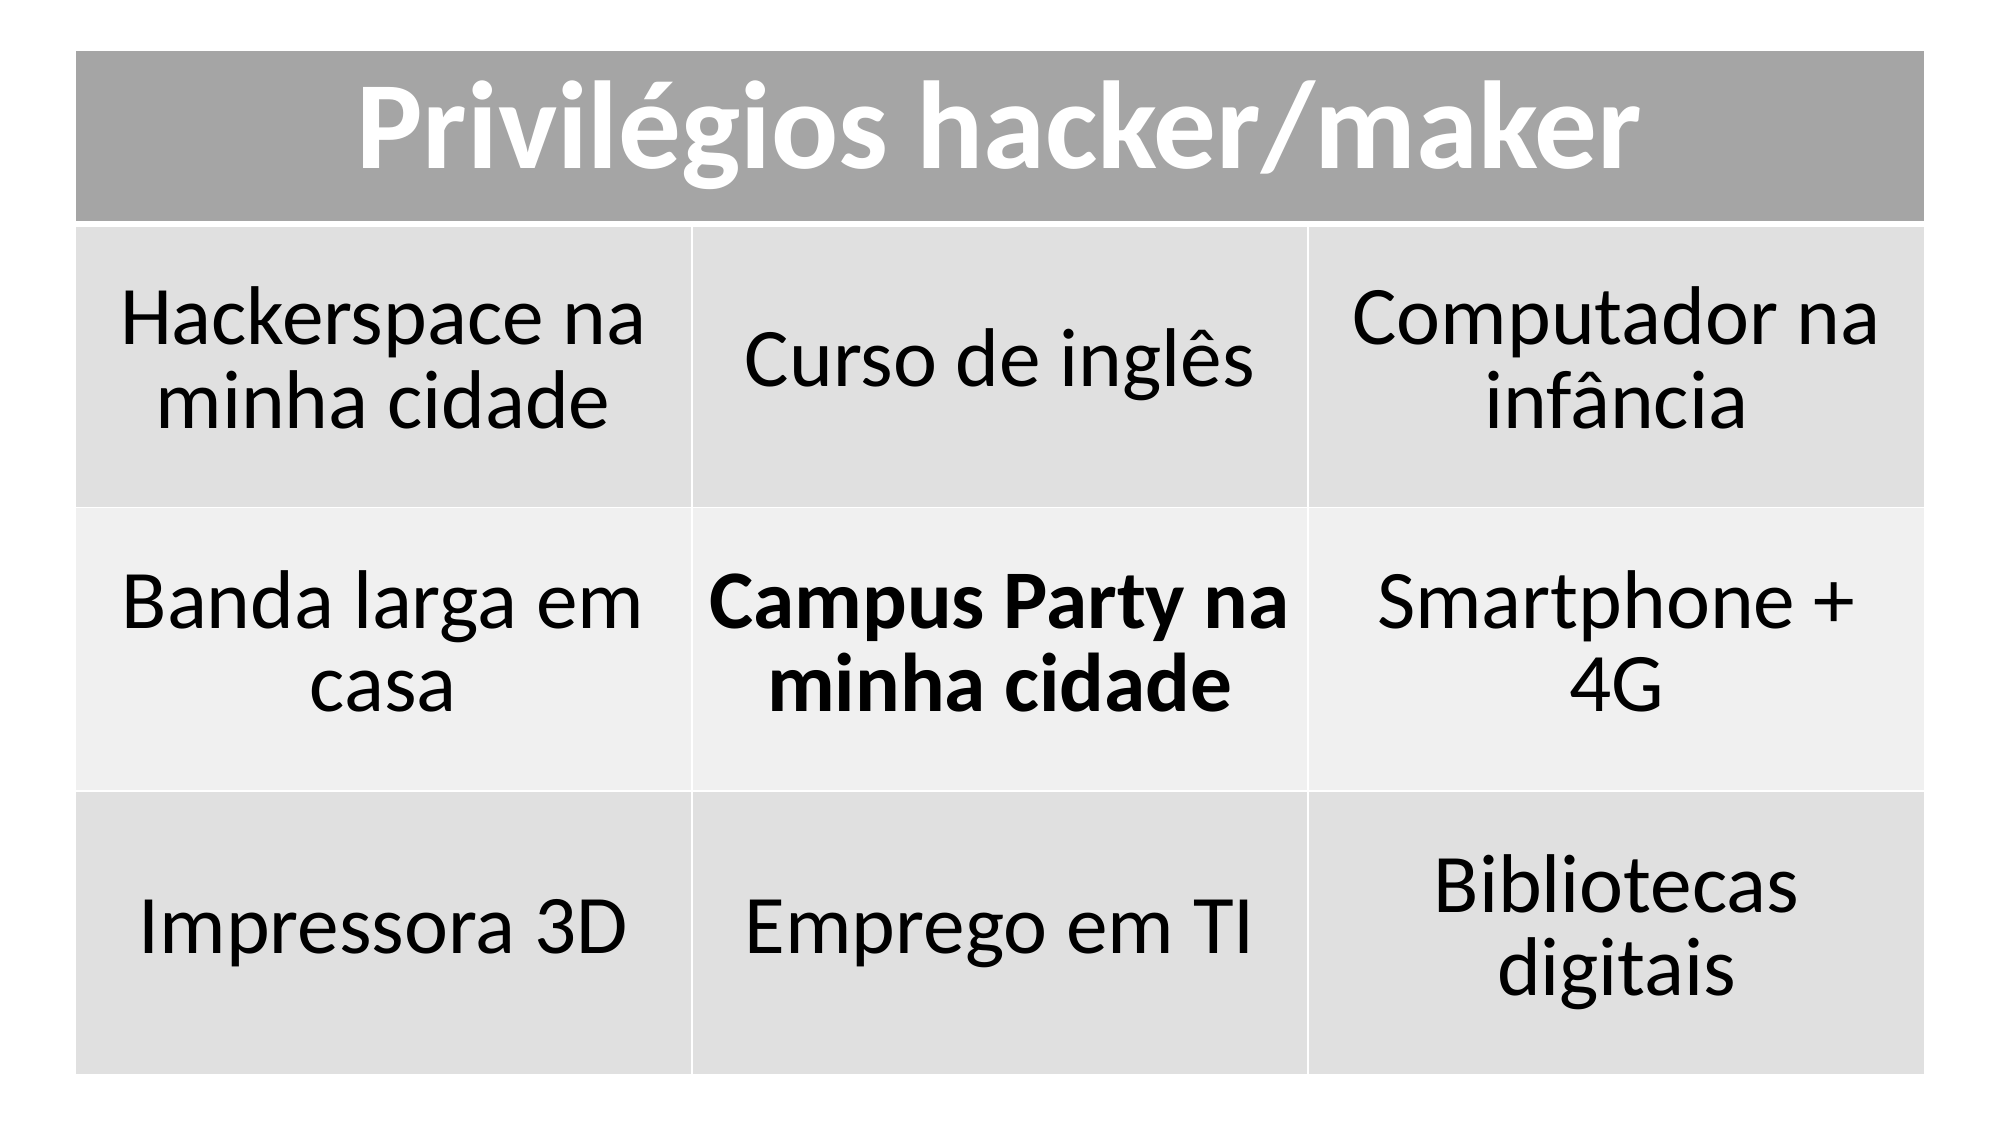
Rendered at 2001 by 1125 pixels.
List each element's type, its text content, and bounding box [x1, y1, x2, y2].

table_cell Computador na infância [1309, 227, 1924, 507]
table_cell Smartphone + 4G [1309, 508, 1924, 790]
table_cell Curso de inglês [693, 227, 1307, 507]
table_cell Emprego em TI [693, 792, 1307, 1074]
table_cell Bibliotecas digitais [1309, 792, 1924, 1074]
table_cell Campus Party na minha cidade [693, 508, 1307, 790]
table_cell Banda larga em casa [76, 508, 691, 790]
table_cell Impressora 3D [76, 792, 691, 1074]
table_header Privilégios hacker/maker [76, 51, 1924, 221]
table_cell Hackerspace na minha cidade [76, 227, 691, 507]
